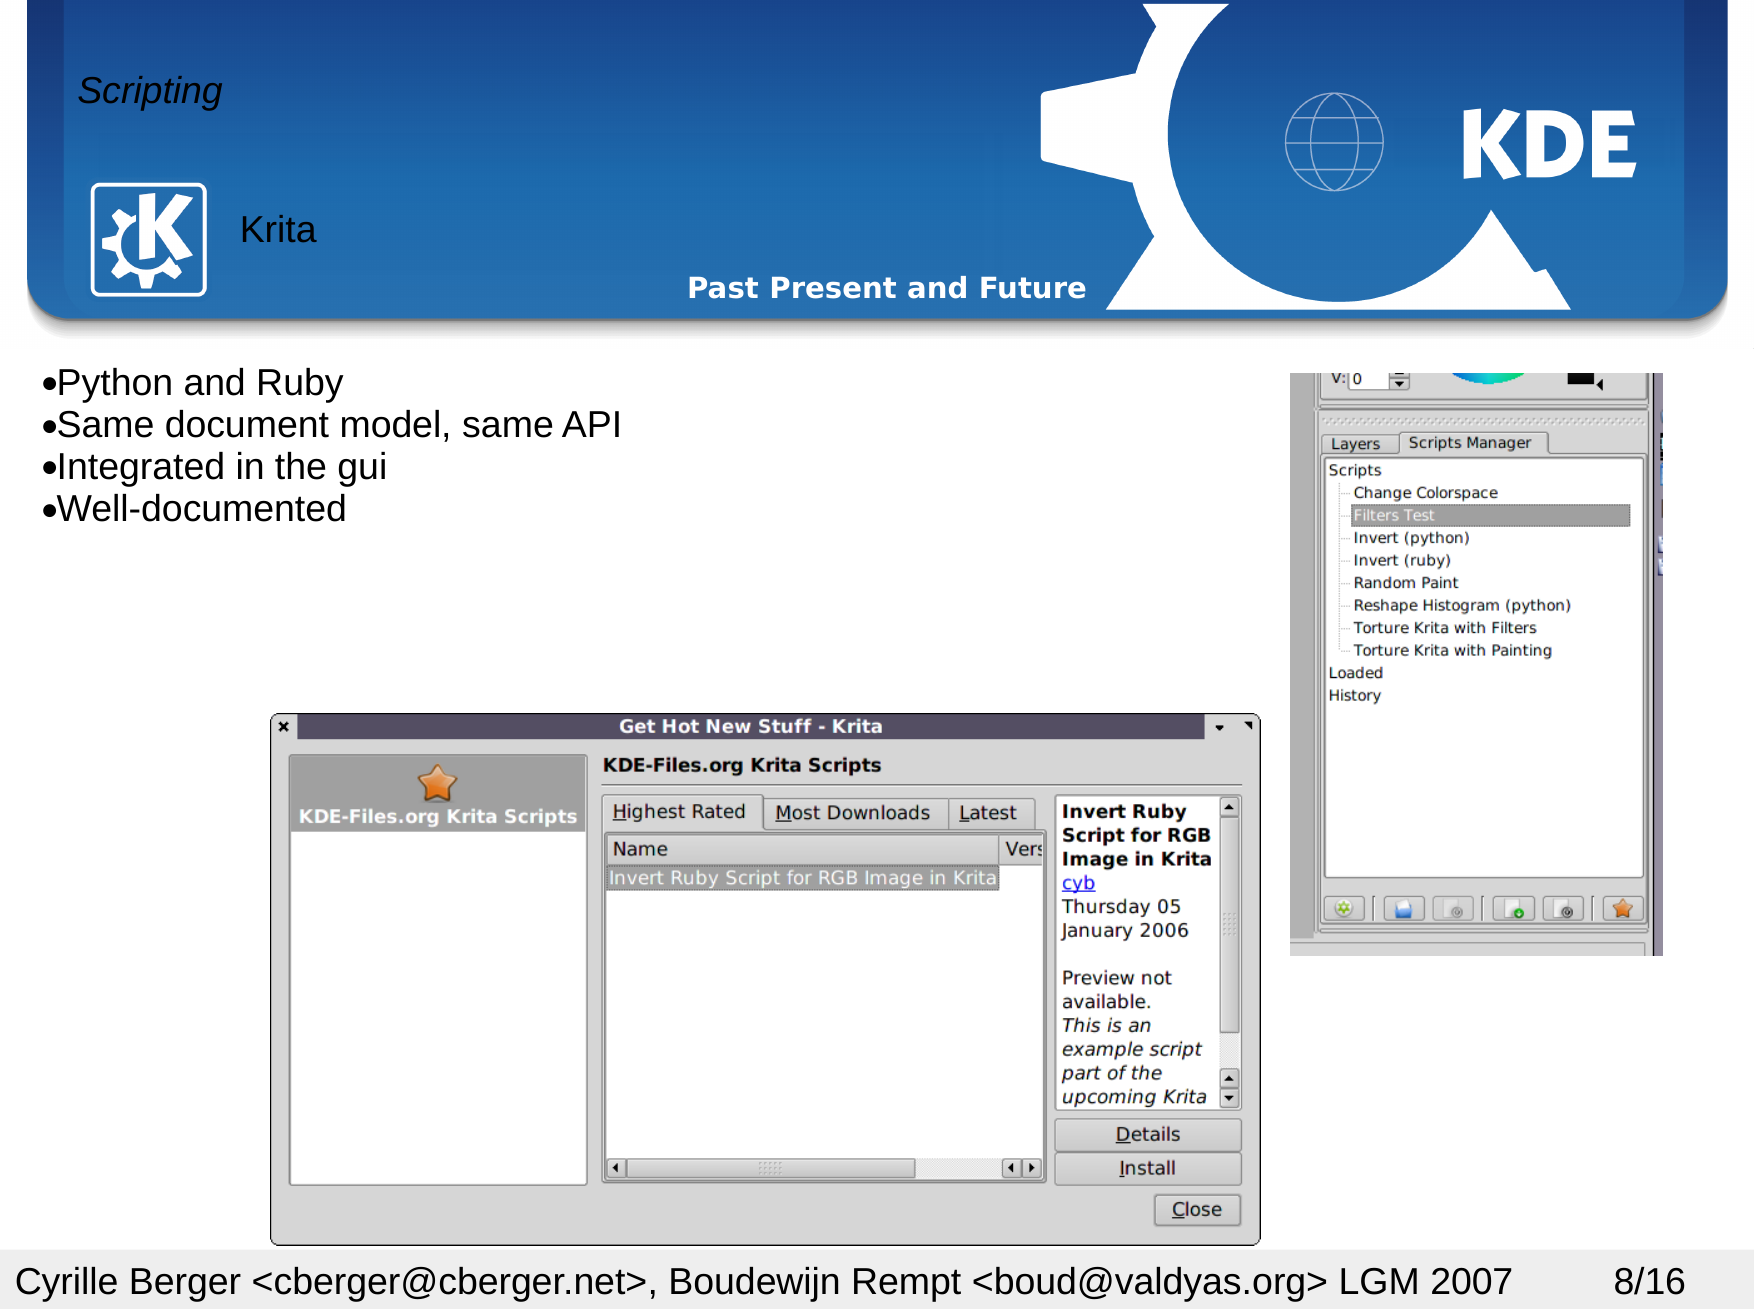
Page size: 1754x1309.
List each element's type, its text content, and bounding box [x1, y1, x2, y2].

picture [270, 713, 1261, 1246]
picture [0, 0, 1754, 349]
picture [1290, 373, 1663, 956]
text_box Python and Ruby Same document model, same API Integrated in the gui Well-documented [27, 354, 1717, 1255]
text_box Scripting [62, 62, 1336, 190]
